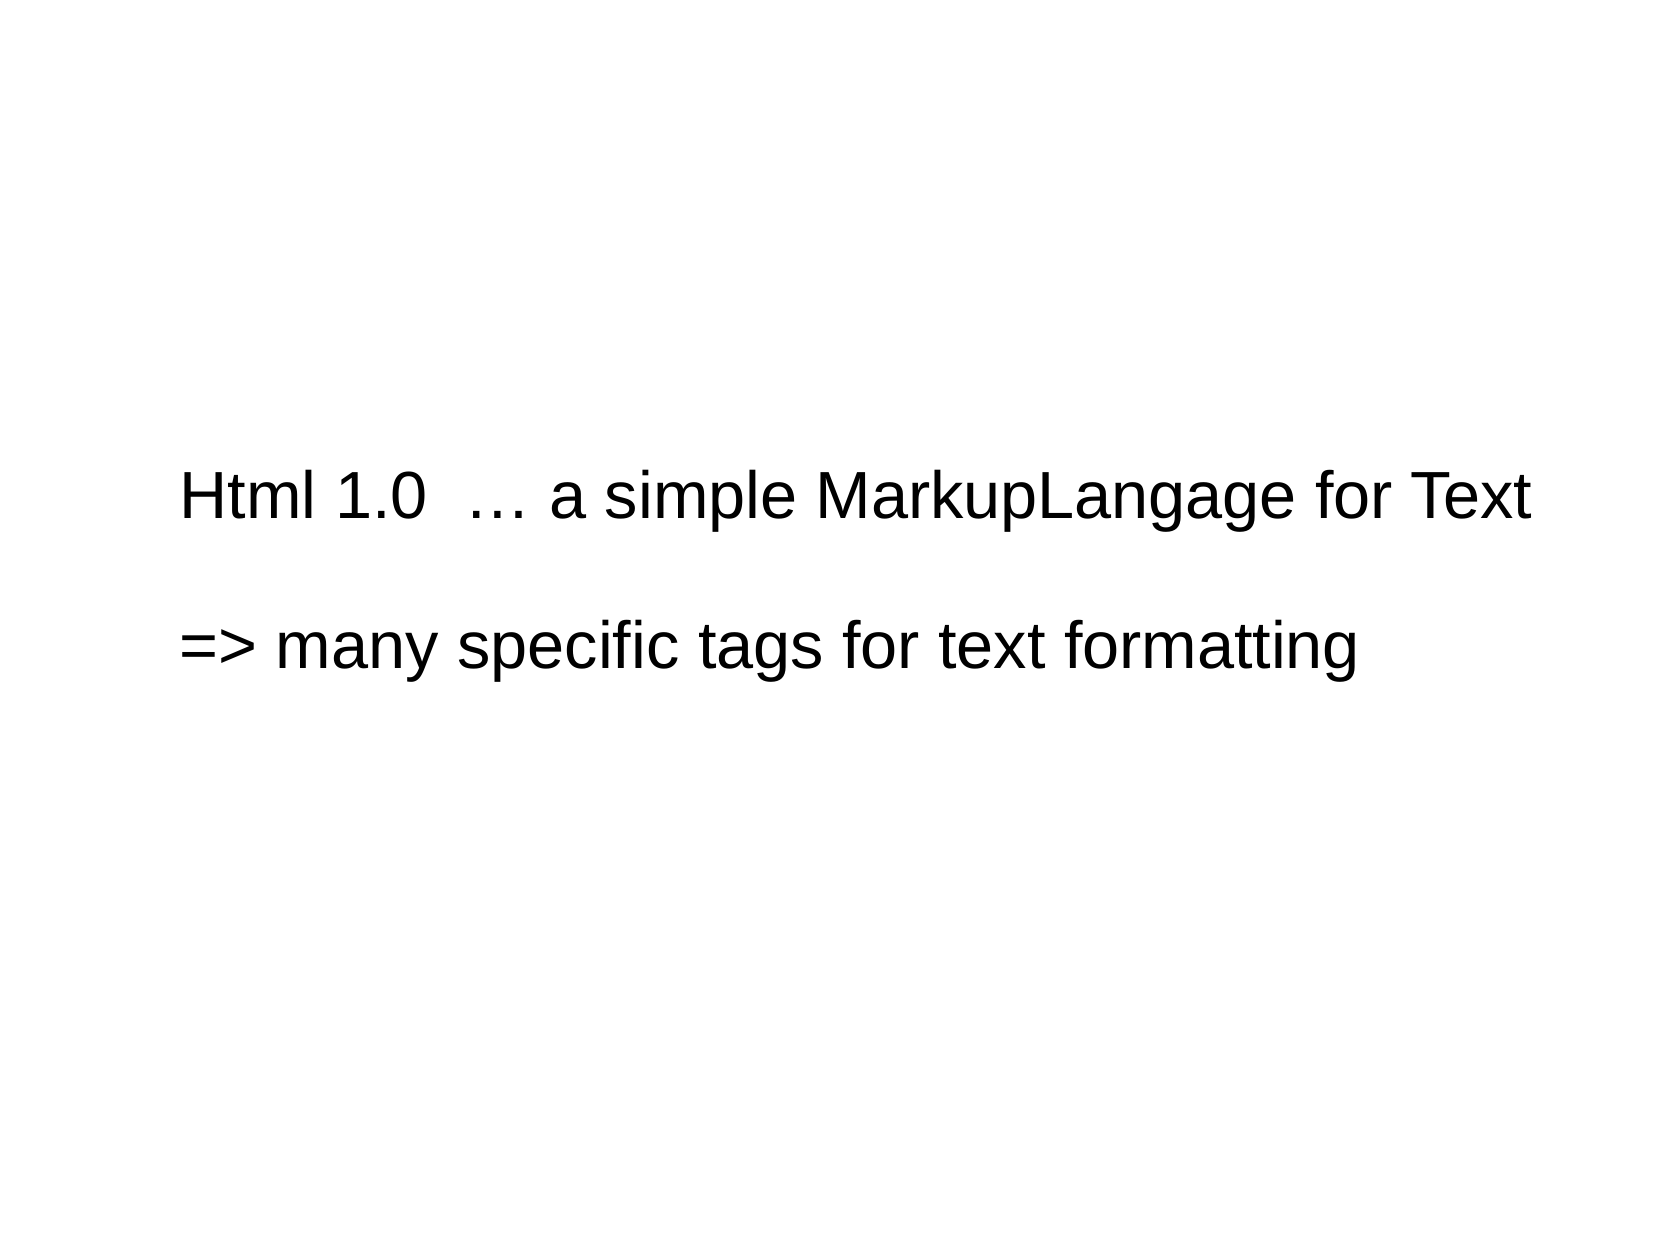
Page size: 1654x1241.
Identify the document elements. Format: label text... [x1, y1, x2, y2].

text_box Html 1.0 … a simple MarkupLangage for Text => many specific tags for text formatting [165, 450, 1553, 691]
